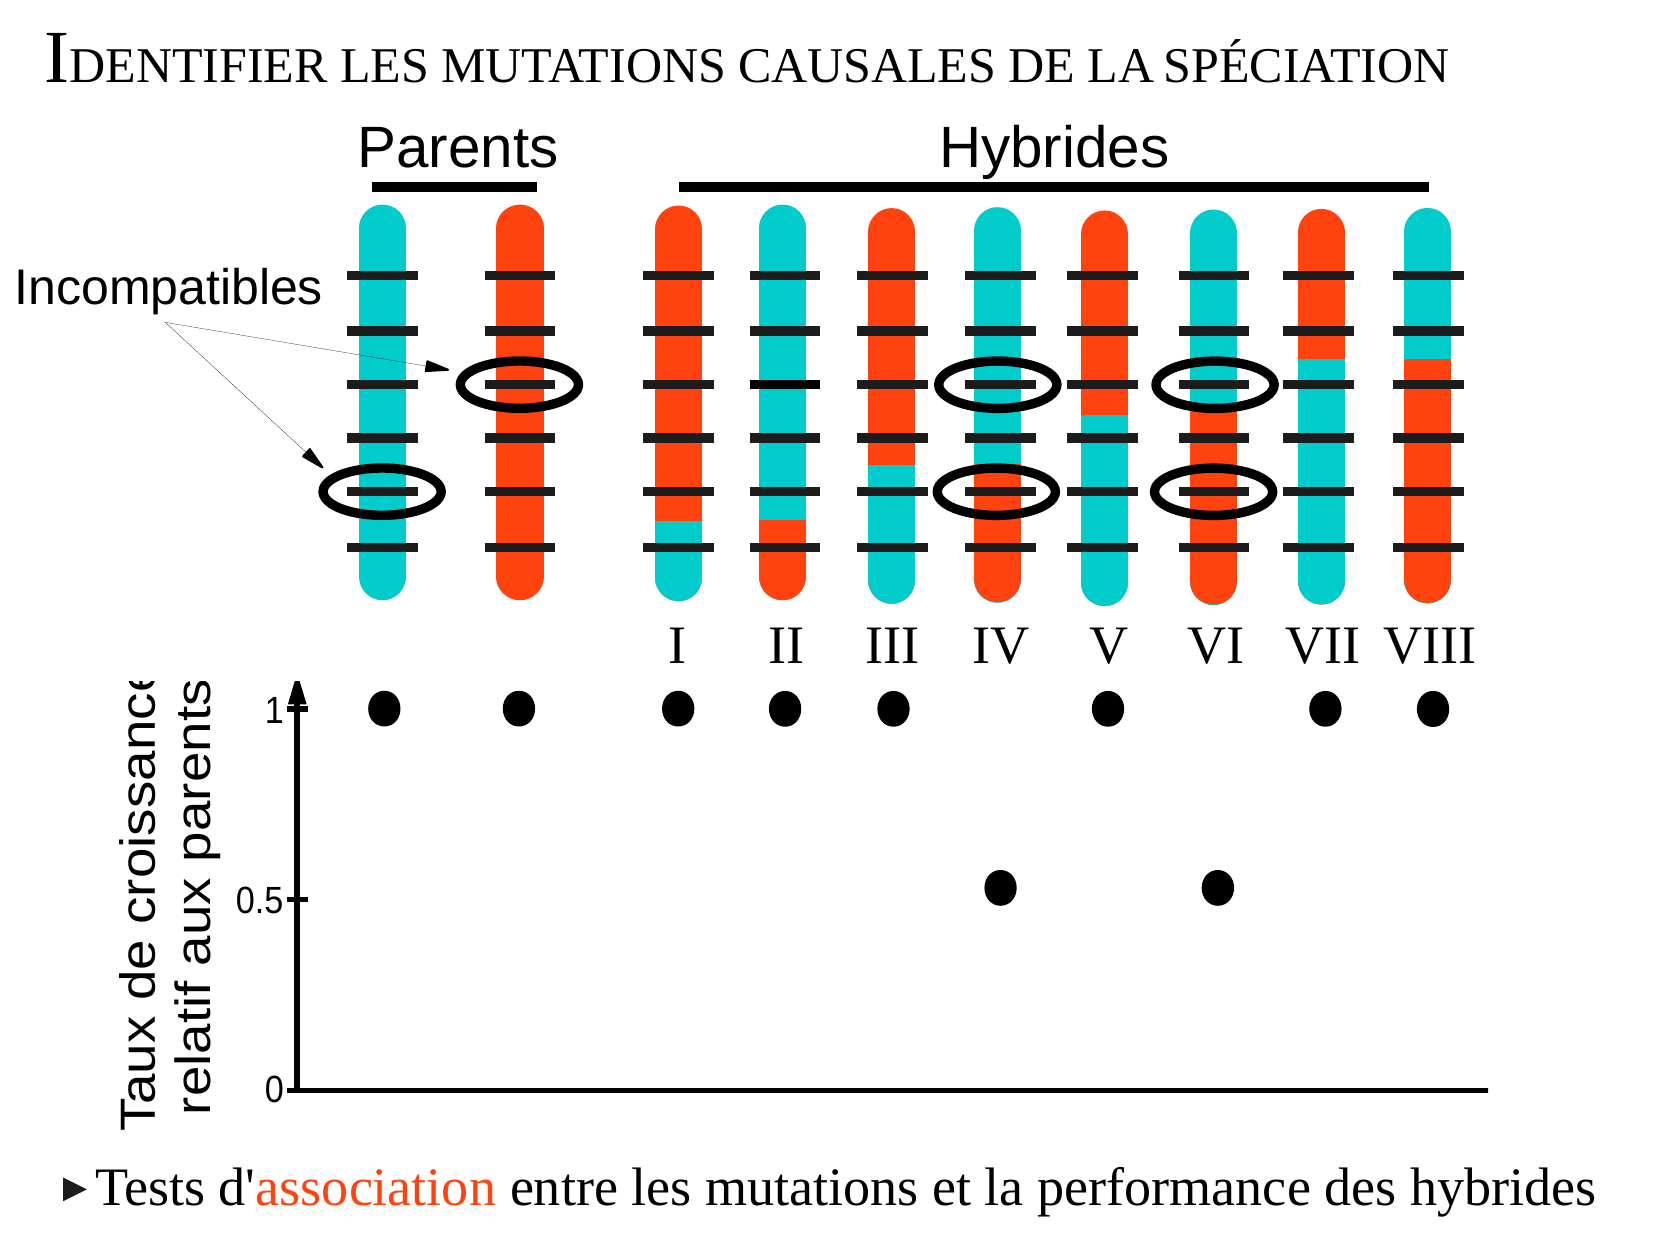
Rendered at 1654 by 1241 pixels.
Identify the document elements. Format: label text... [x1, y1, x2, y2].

text_box Parents [342, 107, 574, 187]
text_box [1156, 361, 1275, 409]
text_box Tests d'association entre les mutations et la performance des hybrides [80, 1149, 1613, 1225]
text_box I [653, 607, 701, 683]
text_box IDENTIFIER LES MUTATIONS CAUSALES DE LA SPÉCIATION [30, 8, 1465, 107]
text_box [937, 468, 1056, 516]
text_box V [1074, 608, 1144, 684]
text_box Incompatibles [0, 251, 338, 323]
picture [99, 681, 1489, 1156]
text_box IV [957, 608, 1045, 684]
text_box II [753, 607, 820, 684]
text_box [938, 361, 1057, 409]
text_box [63, 1177, 87, 1202]
text_box III [850, 608, 935, 684]
text_box [323, 468, 442, 516]
text_box Hybrides [924, 107, 1185, 187]
text_box VIII [1368, 608, 1492, 684]
text_box [1154, 468, 1273, 516]
text_box VII [1270, 608, 1368, 684]
text_box [460, 361, 579, 409]
text_box VI [1172, 608, 1260, 684]
